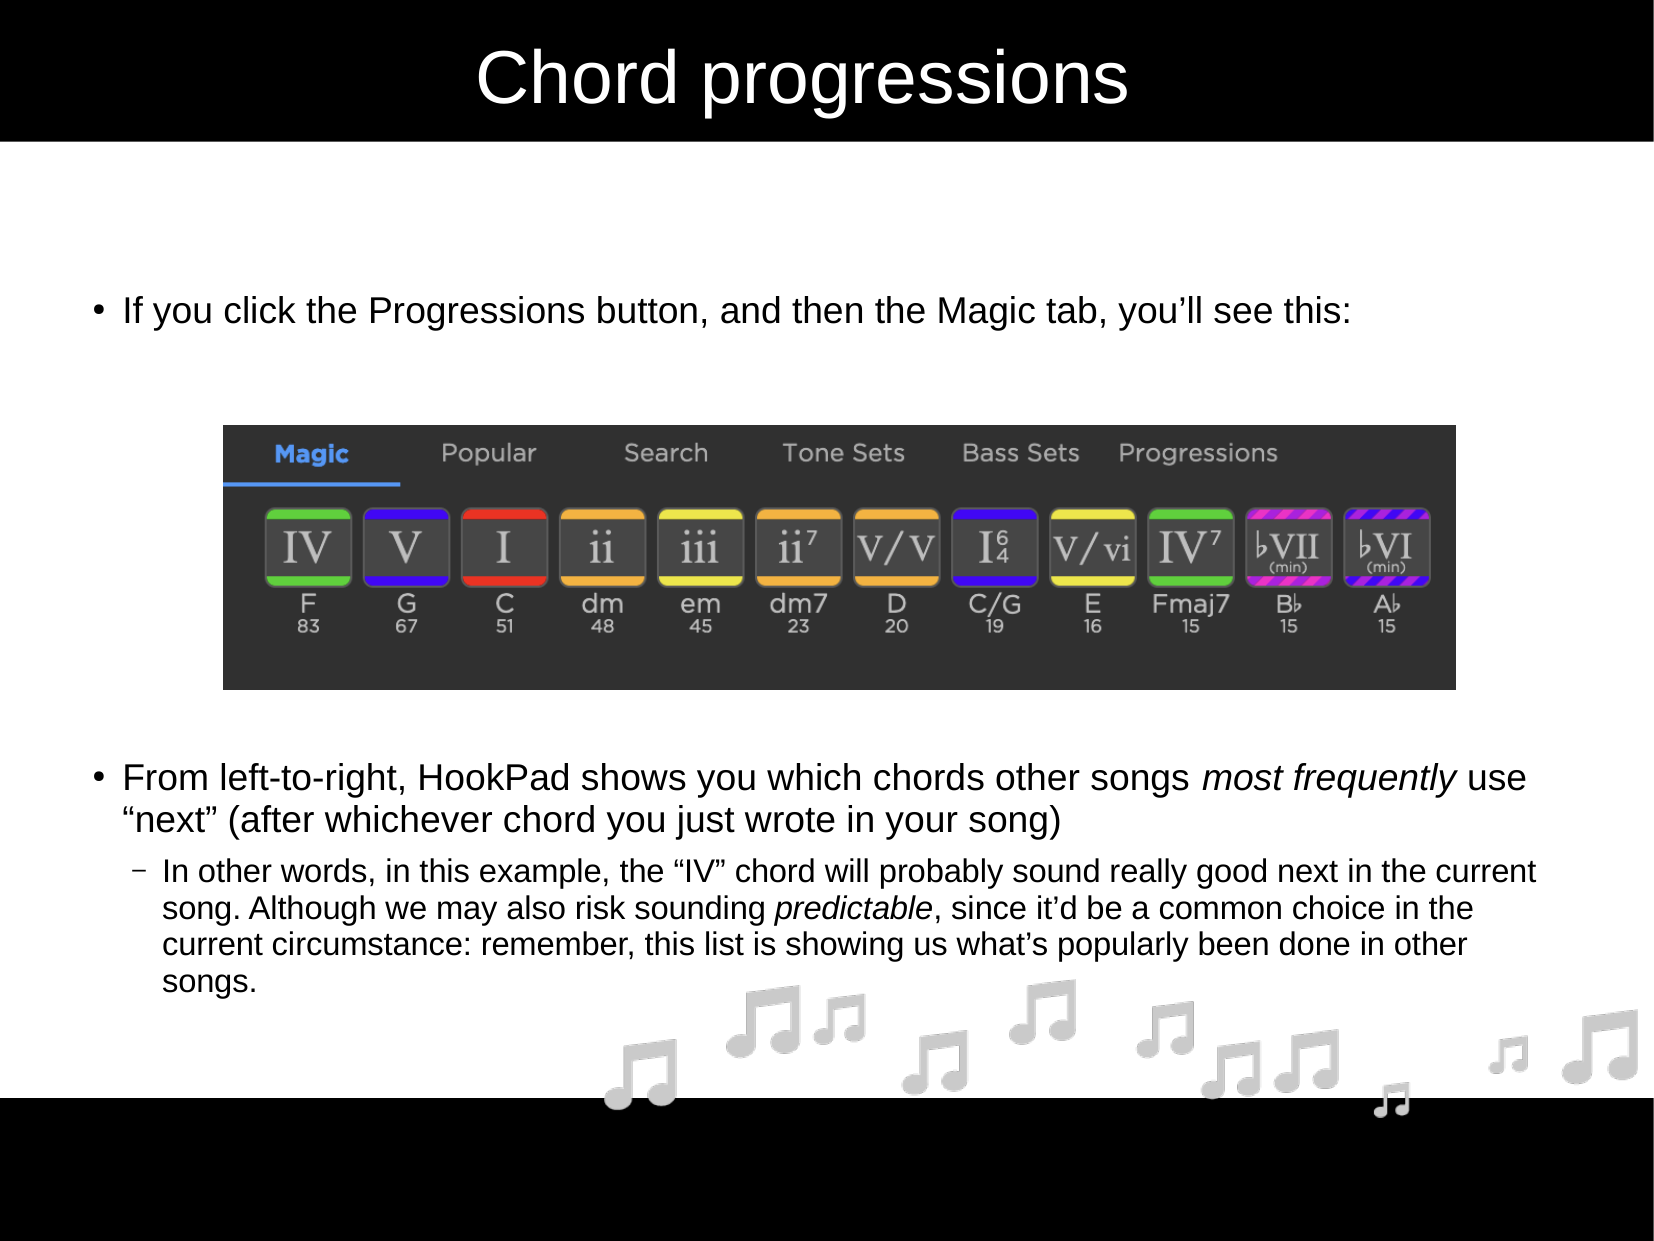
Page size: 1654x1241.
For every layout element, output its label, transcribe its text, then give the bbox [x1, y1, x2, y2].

list If you click the Progressions button, and then the Magic tab, you’ll see this: From left-to-right, HookPad shows you which chords other songs most frequently use “next” (after whichever chord you just wrote in your song) In other words, in this example, the “IV” chord will probably sound really good next in the current song. Although we may also risk sounding predictable, since it’d be a common choice in the current circumstance: remember, this list is showing us what’s popularly been done in other songs. [82, 290, 1571, 1010]
picture [223, 425, 1456, 691]
title Chord progressions [59, 8, 1548, 148]
